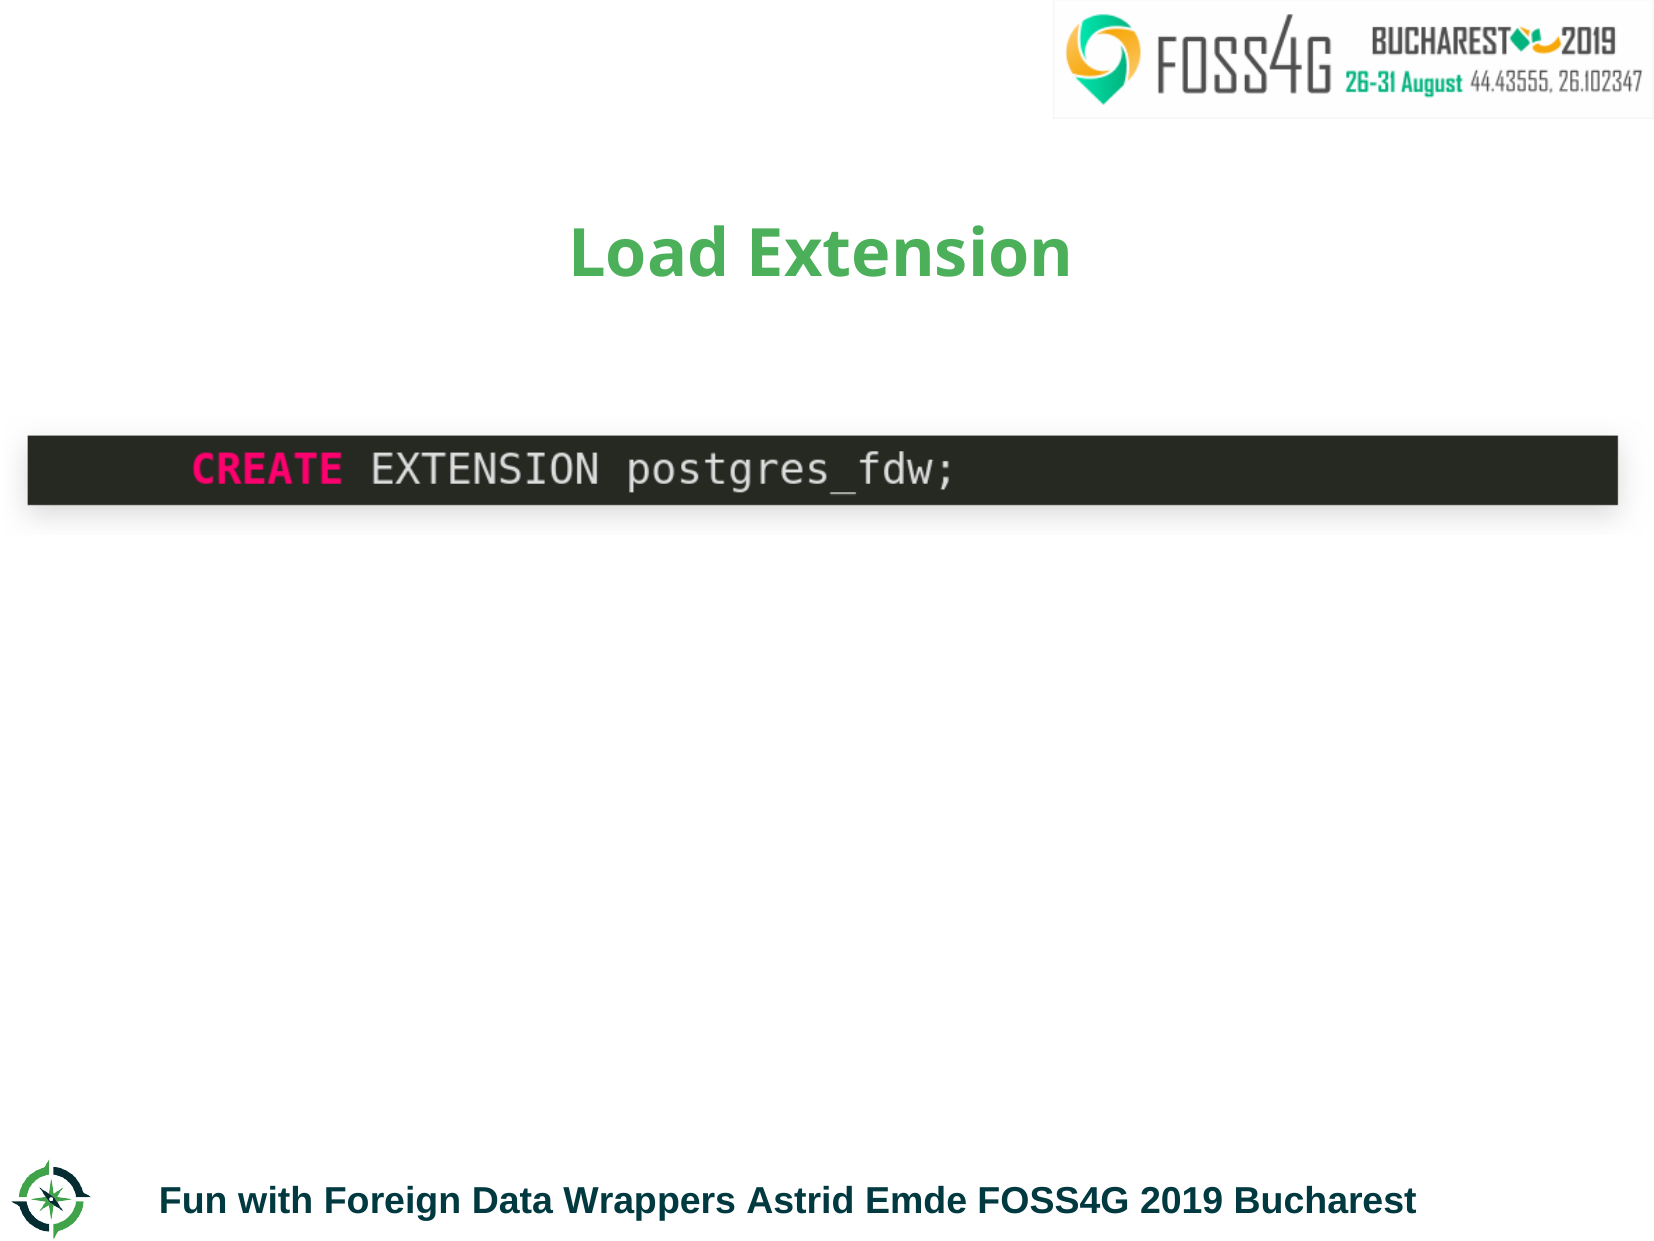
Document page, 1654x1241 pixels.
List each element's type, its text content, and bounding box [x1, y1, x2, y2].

picture [4, 416, 1654, 535]
picture [10, 1158, 92, 1240]
picture [1053, 0, 1654, 119]
title Load Extension [76, 177, 1565, 325]
